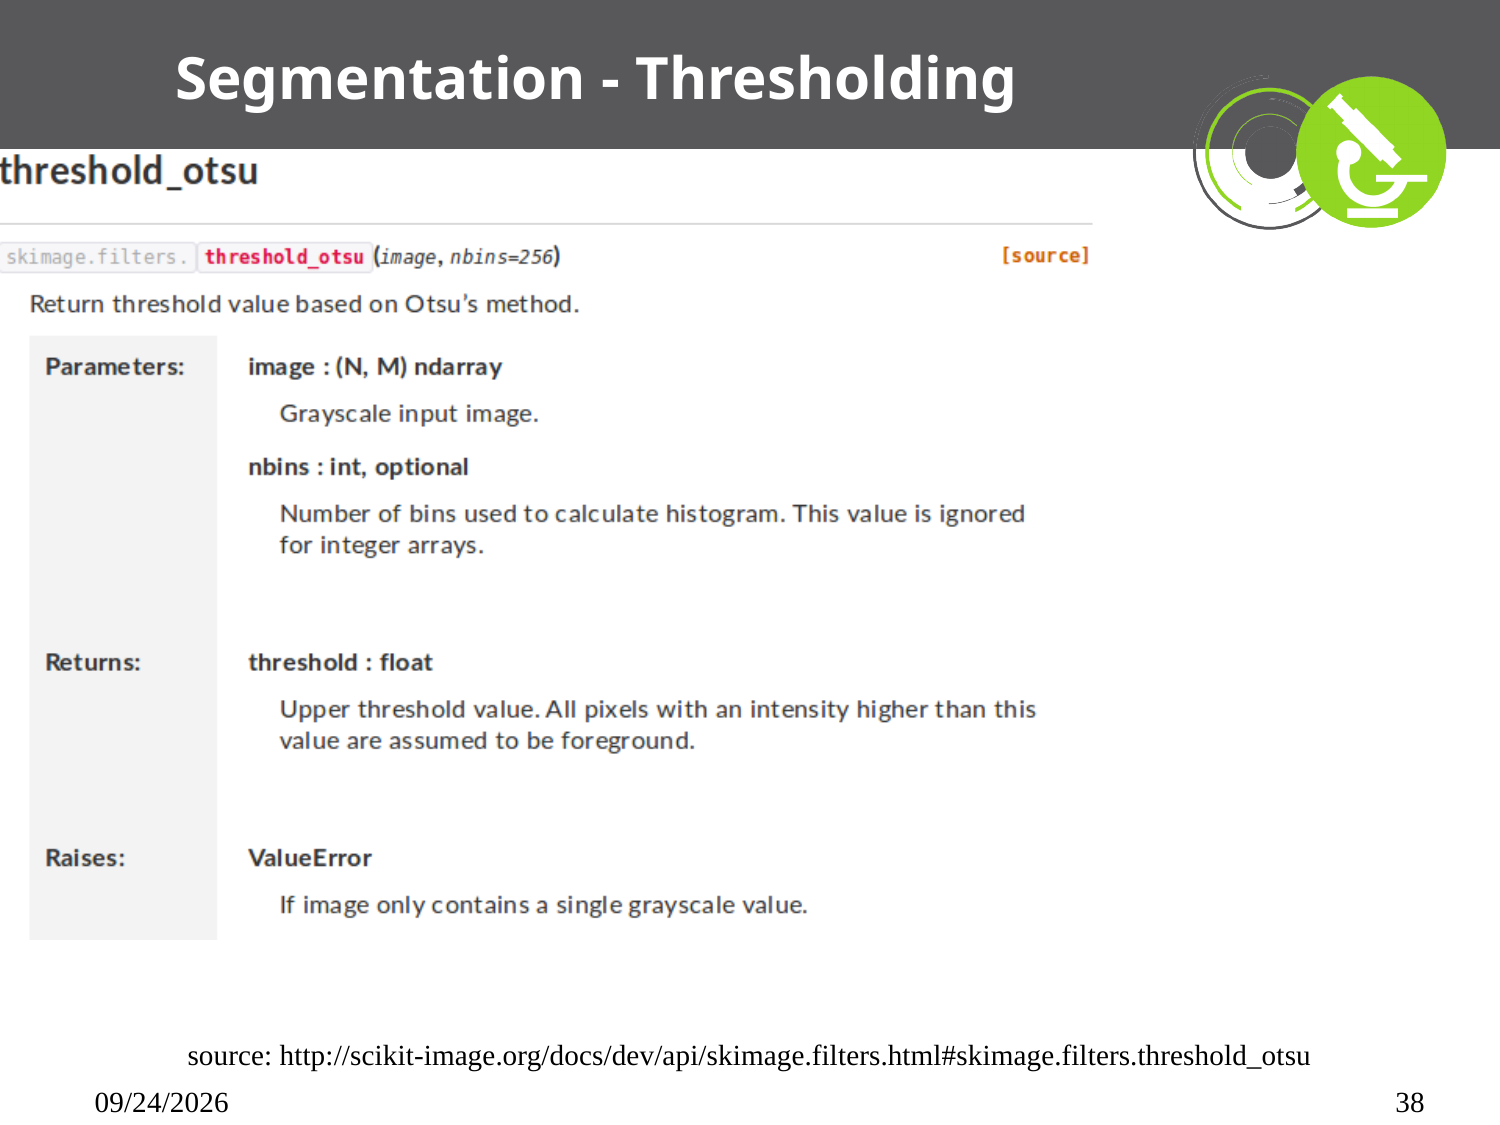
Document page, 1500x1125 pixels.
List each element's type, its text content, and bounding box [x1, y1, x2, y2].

picture [1188, 69, 1453, 236]
picture [0, 153, 1121, 940]
title Segmentation - Thresholding [0, 0, 1193, 154]
